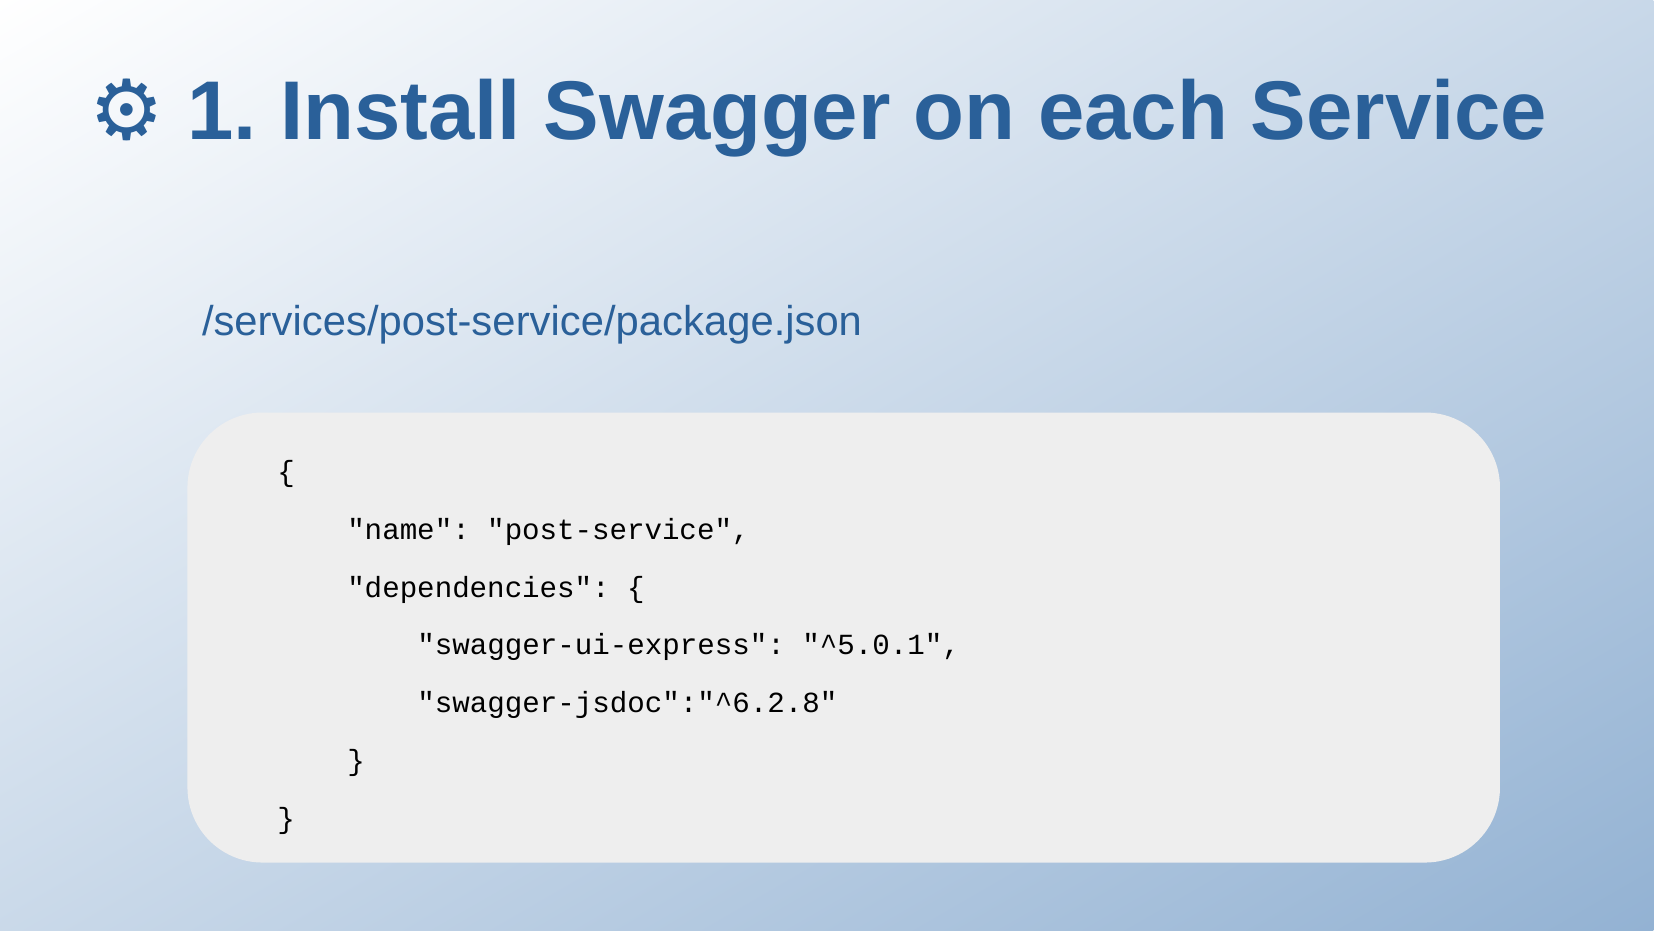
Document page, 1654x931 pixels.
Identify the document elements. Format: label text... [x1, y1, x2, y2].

text_box { "name": "post-service", "dependencies": { "swagger-ui-express": "^5.0.1", "swagger-jsdoc":"^6.2.8" } } [262, 450, 1388, 845]
text_box ⚙️ 1. Install Swagger on each Service [75, 57, 1613, 259]
text_box /services/post-service/package.json [187, 289, 1013, 365]
text_box [187, 412, 1501, 863]
